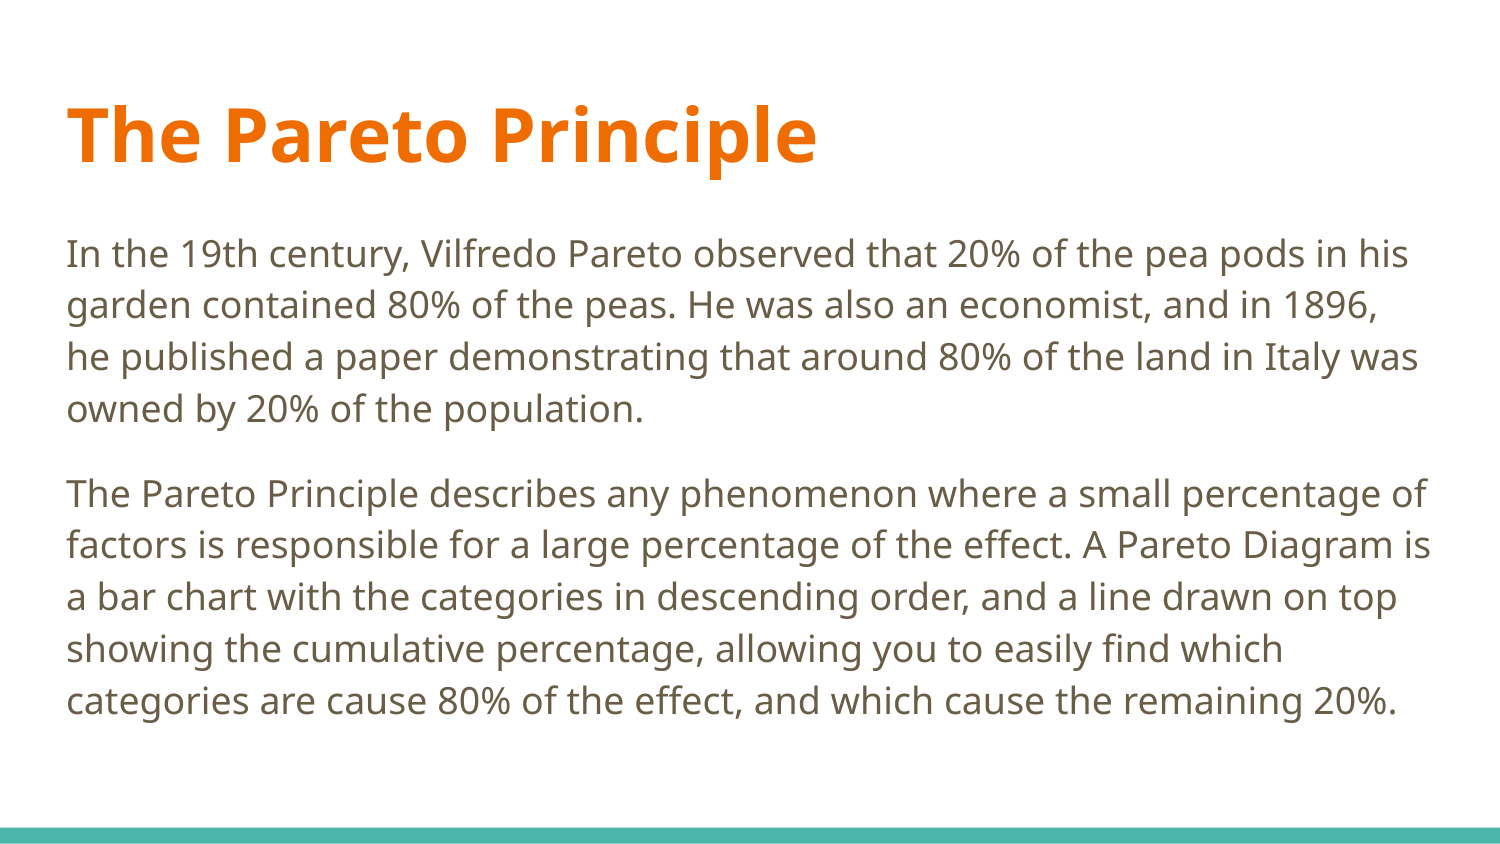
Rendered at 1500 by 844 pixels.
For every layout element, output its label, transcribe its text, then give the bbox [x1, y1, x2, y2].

title The Pareto Principle [51, 72, 1449, 189]
list In the 19th century, Vilfredo Pareto observed that 20% of the pea pods in his garden contained 80% of the peas. He was also an economist, and in 1896, he published a paper demonstrating that around 80% of the land in Italy was owned by 20% of the population. The Pareto Principle describes any phenomenon where a small percentage of factors is responsible for a large percentage of the effect. A Pareto Diagram is a bar chart with the categories in descending order, and a line drawn on top showing the cumulative percentage, allowing you to easily find which categories are cause 80% of the effect, and which cause the remaining 20%. [51, 207, 1449, 750]
